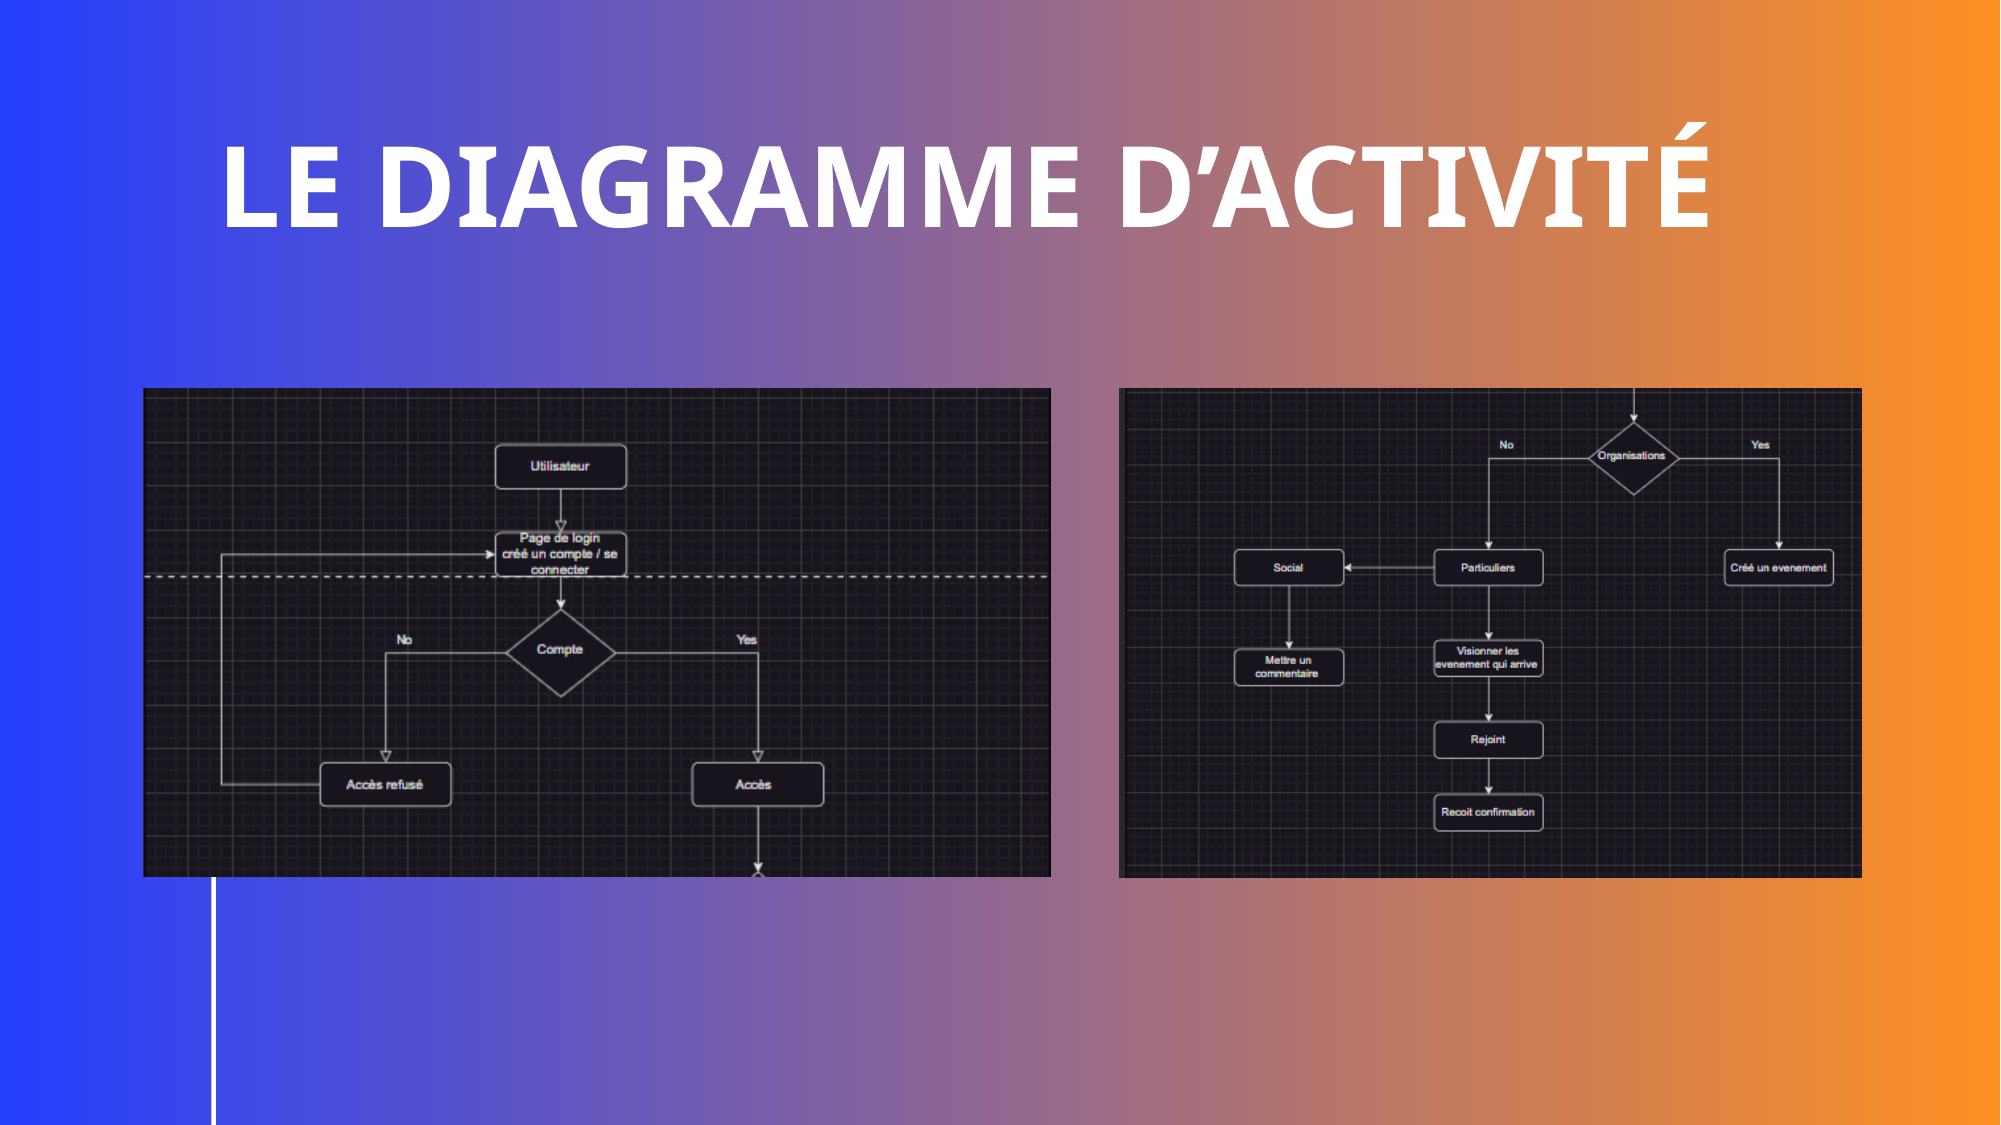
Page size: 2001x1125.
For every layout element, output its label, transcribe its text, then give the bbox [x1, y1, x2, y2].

subtitle * [925, 771, 1762, 968]
title Le diagramme d’activité [202, 96, 1862, 260]
picture [1119, 388, 1862, 878]
picture [143, 388, 1051, 877]
